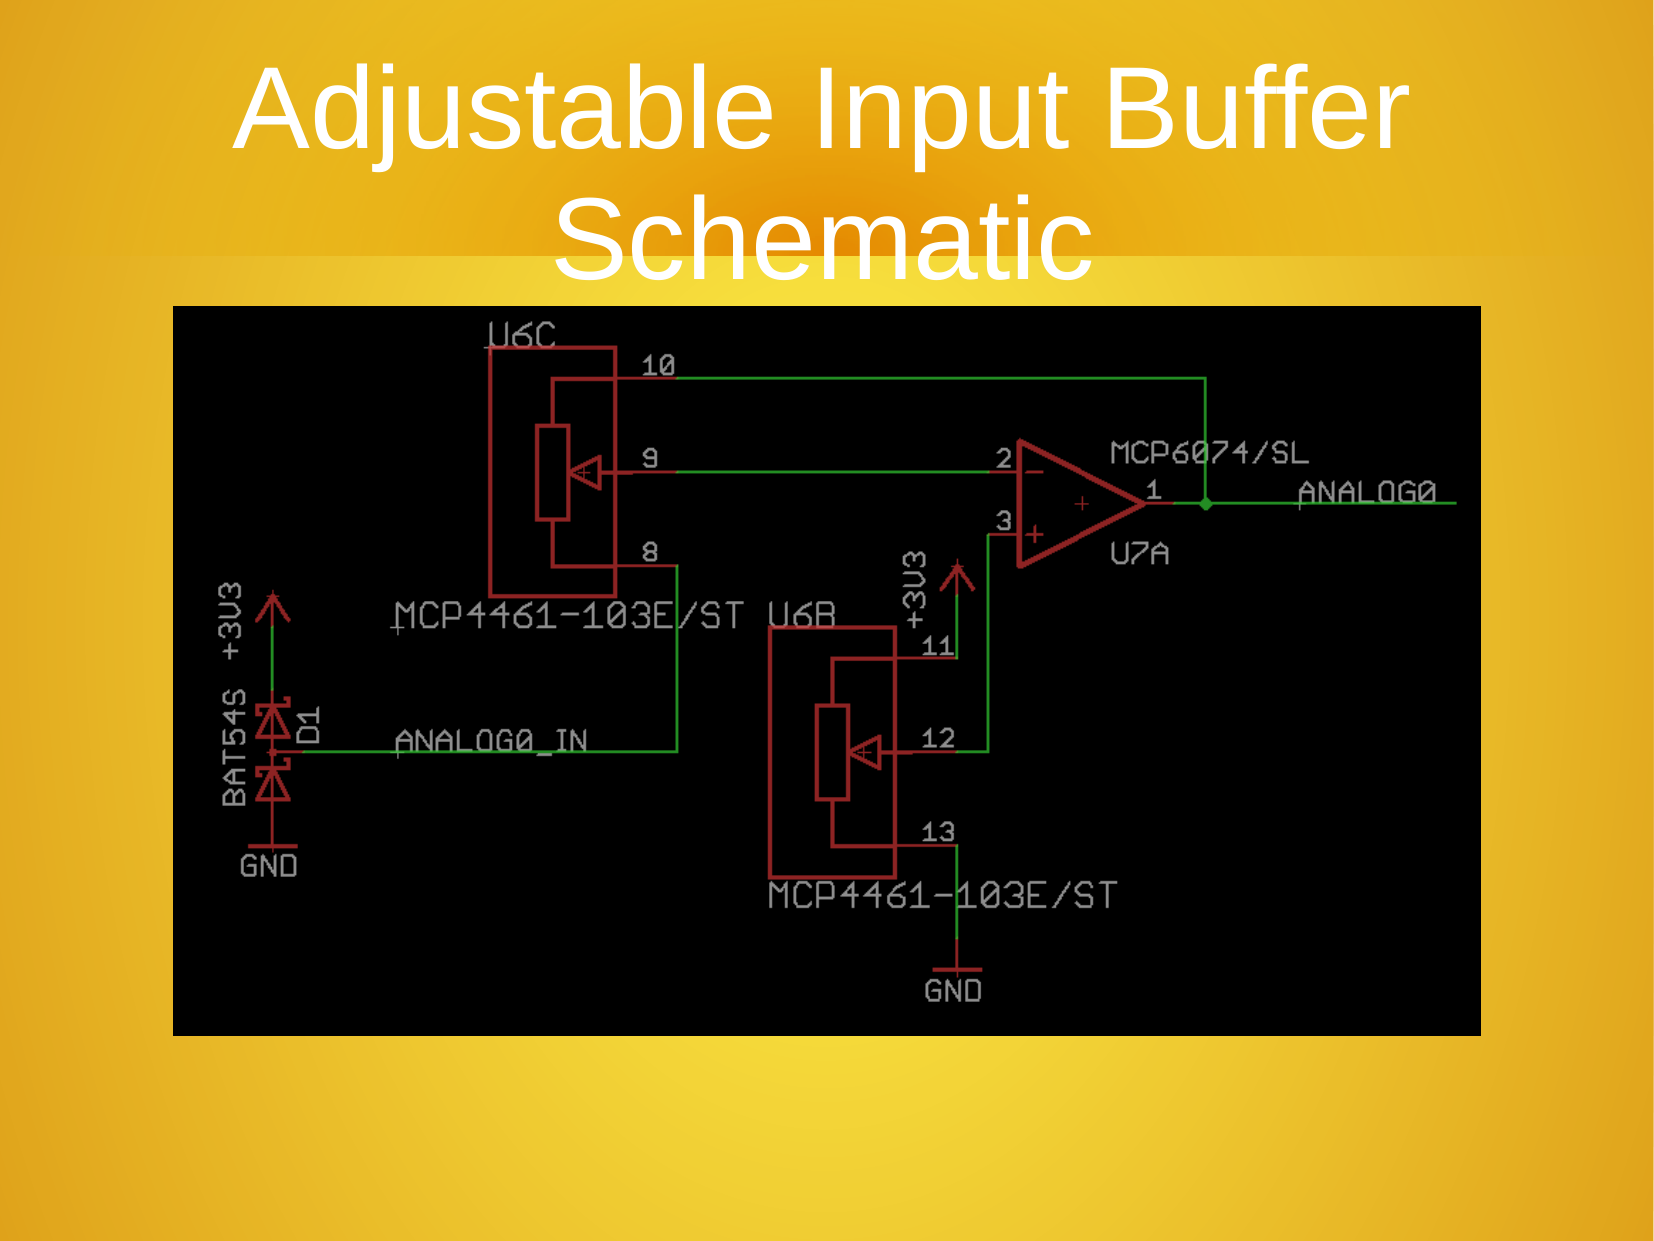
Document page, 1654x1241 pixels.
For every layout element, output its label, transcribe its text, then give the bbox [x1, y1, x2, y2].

title Adjustable Input Buffer Schematic [78, 43, 1567, 305]
picture [173, 306, 1481, 1036]
